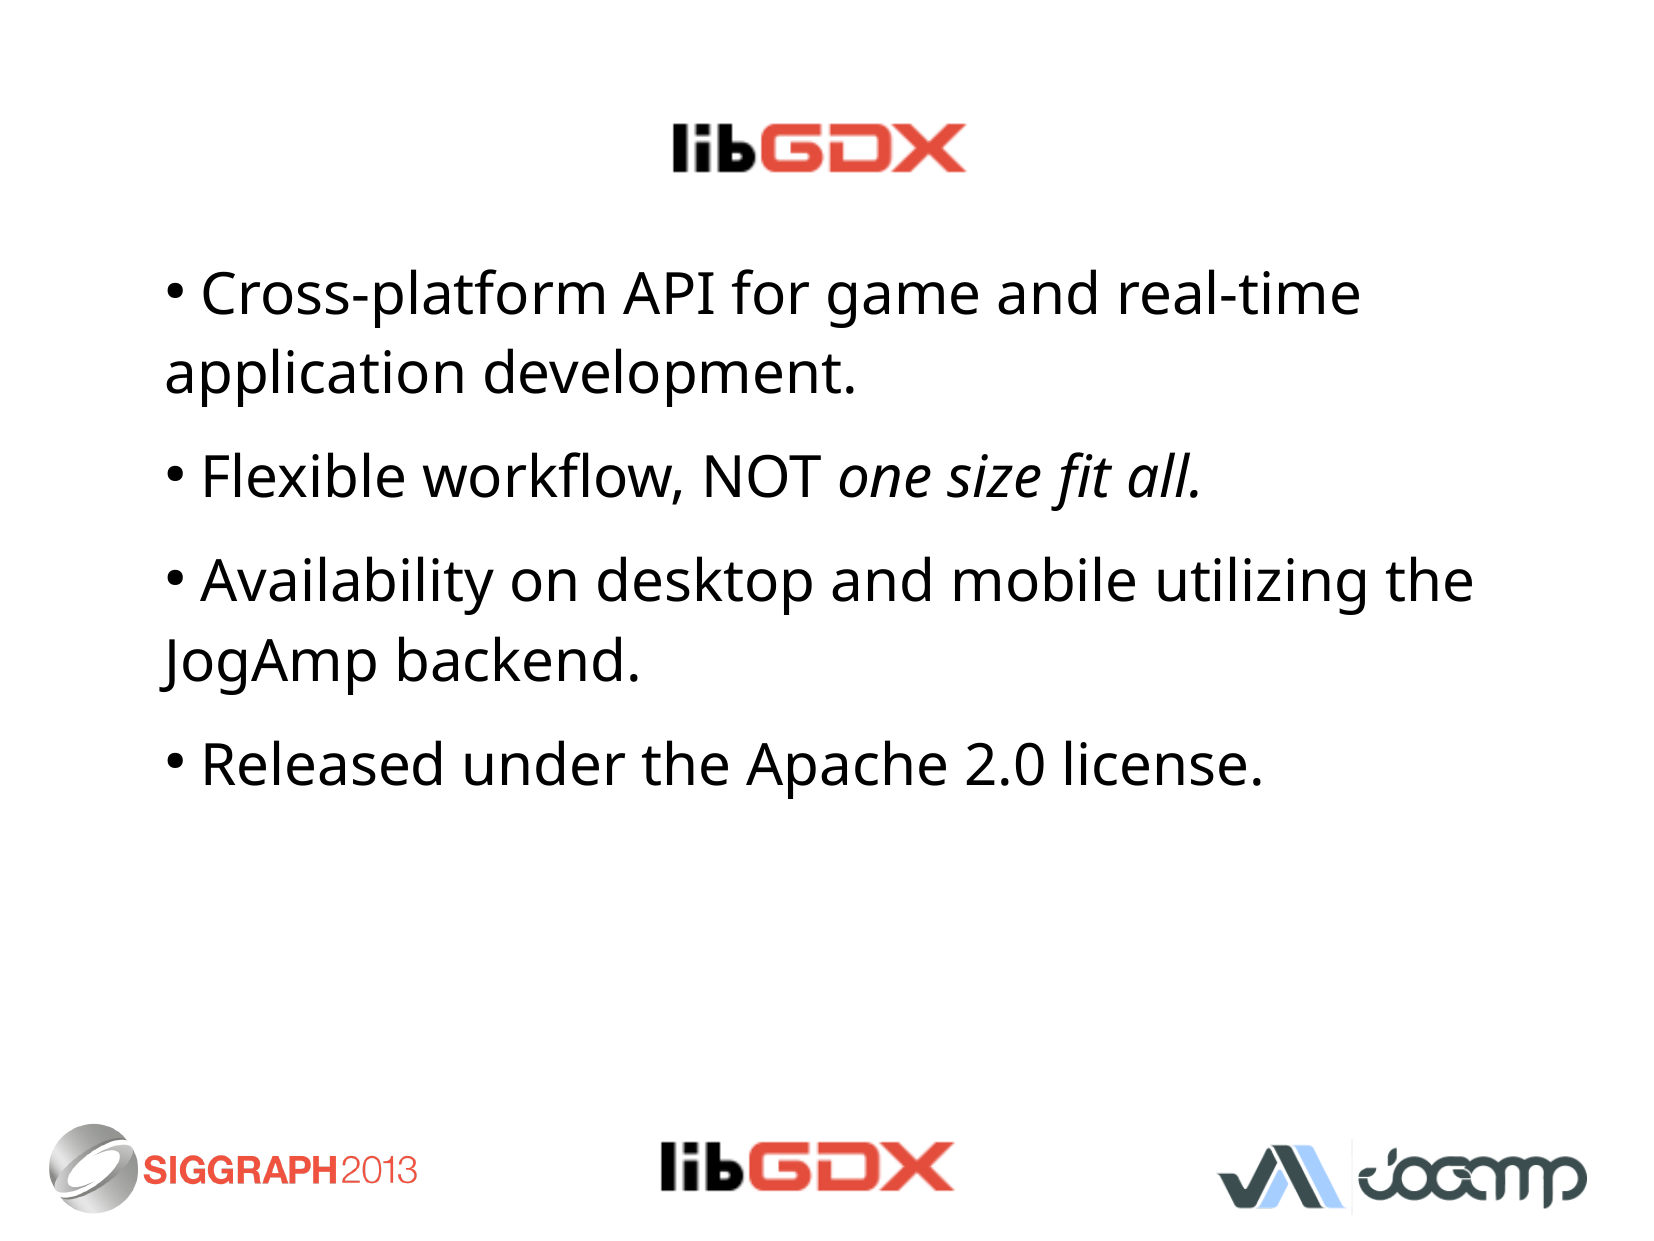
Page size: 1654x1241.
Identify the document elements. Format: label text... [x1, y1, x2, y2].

picture [653, 91, 988, 206]
picture [641, 1109, 976, 1225]
text_box Cross-platform API for game and real-time application development. Flexible workflow, NOT one size fit all. Availability on desktop and mobile utilizing the JogAmp backend. Released under the Apache 2.0 license. [150, 244, 1561, 1098]
picture [1215, 1139, 1587, 1215]
picture [45, 1122, 421, 1215]
